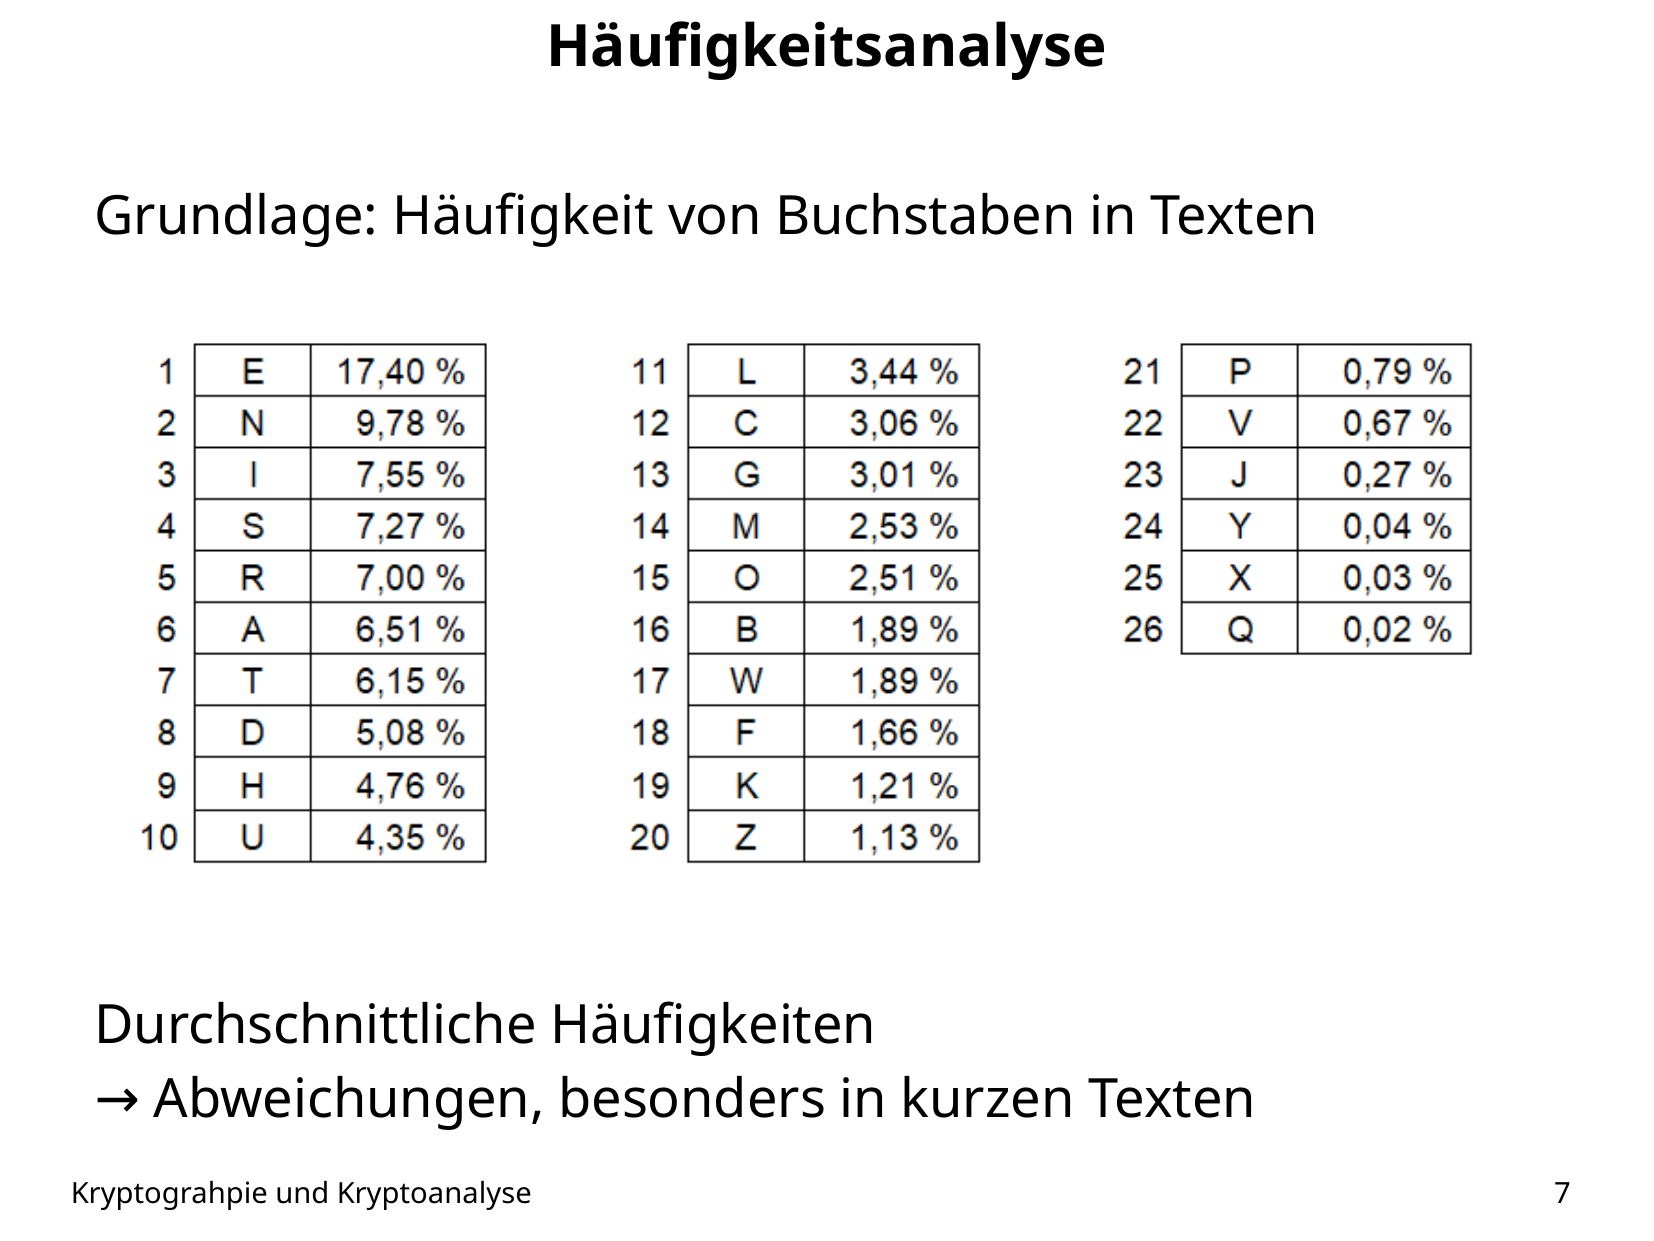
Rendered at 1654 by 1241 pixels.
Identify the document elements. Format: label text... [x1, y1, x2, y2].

picture [139, 342, 1474, 865]
title Häufigkeitsanalyse [0, 5, 1654, 83]
list Grundlage: Häufigkeit von Buchstaben in Texten Durchschnittliche Häufigkeiten → Abweichungen, besonders in kurzen Texten [94, 177, 1595, 1146]
